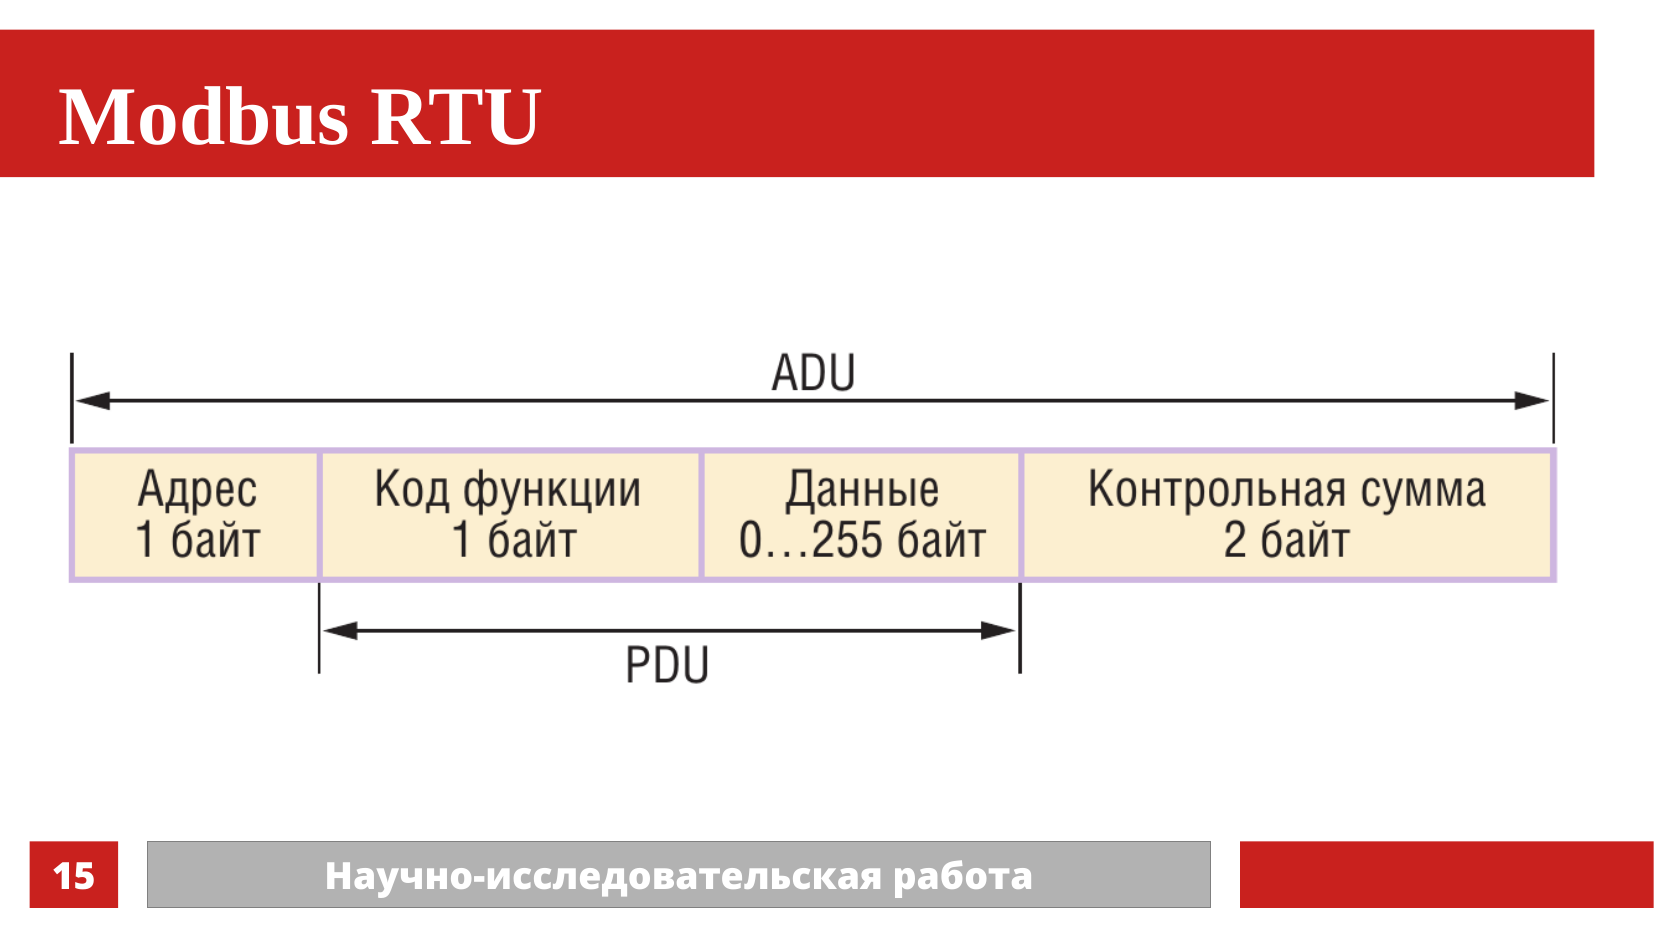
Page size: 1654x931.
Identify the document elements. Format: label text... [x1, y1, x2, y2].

picture [59, 328, 1565, 690]
title Modbus RTU [59, 44, 1595, 163]
